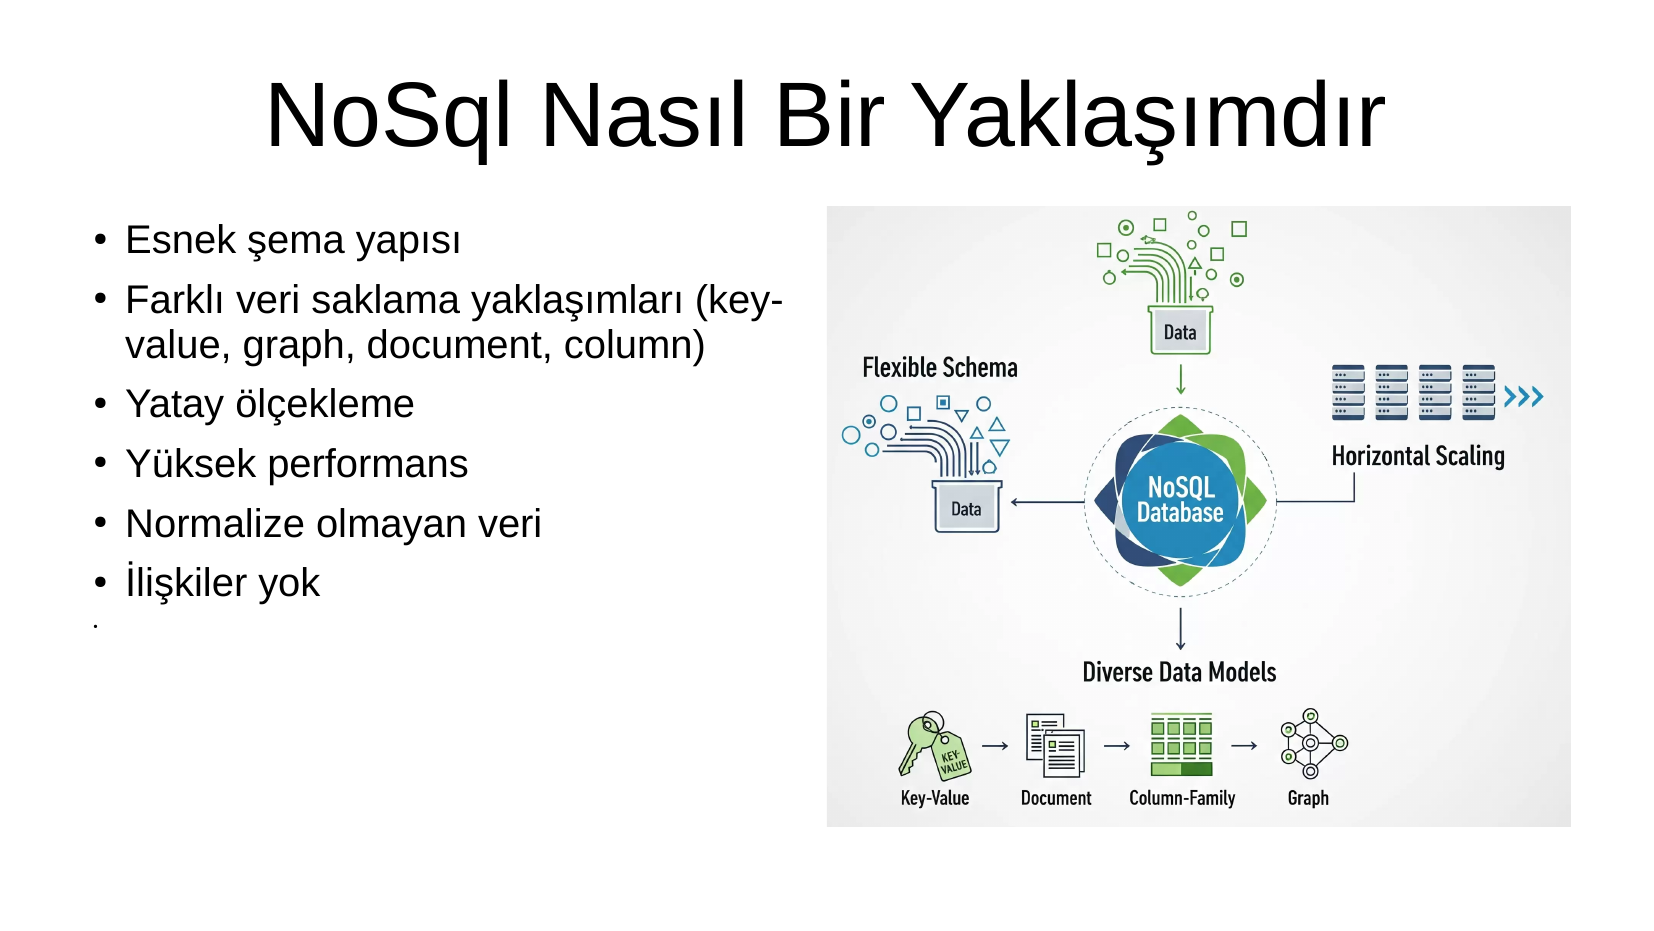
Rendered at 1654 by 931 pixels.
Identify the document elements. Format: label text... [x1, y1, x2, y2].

list Esnek şema yapısı Farklı veri saklama yaklaşımları (key-value, graph, document, column) Yatay ölçekleme Yüksek performans Normalize olmayan veri İlişkiler yok [82, 217, 798, 650]
picture [826, 206, 1571, 827]
title NoSql Nasıl Bir Yaklaşımdır [82, 37, 1571, 193]
